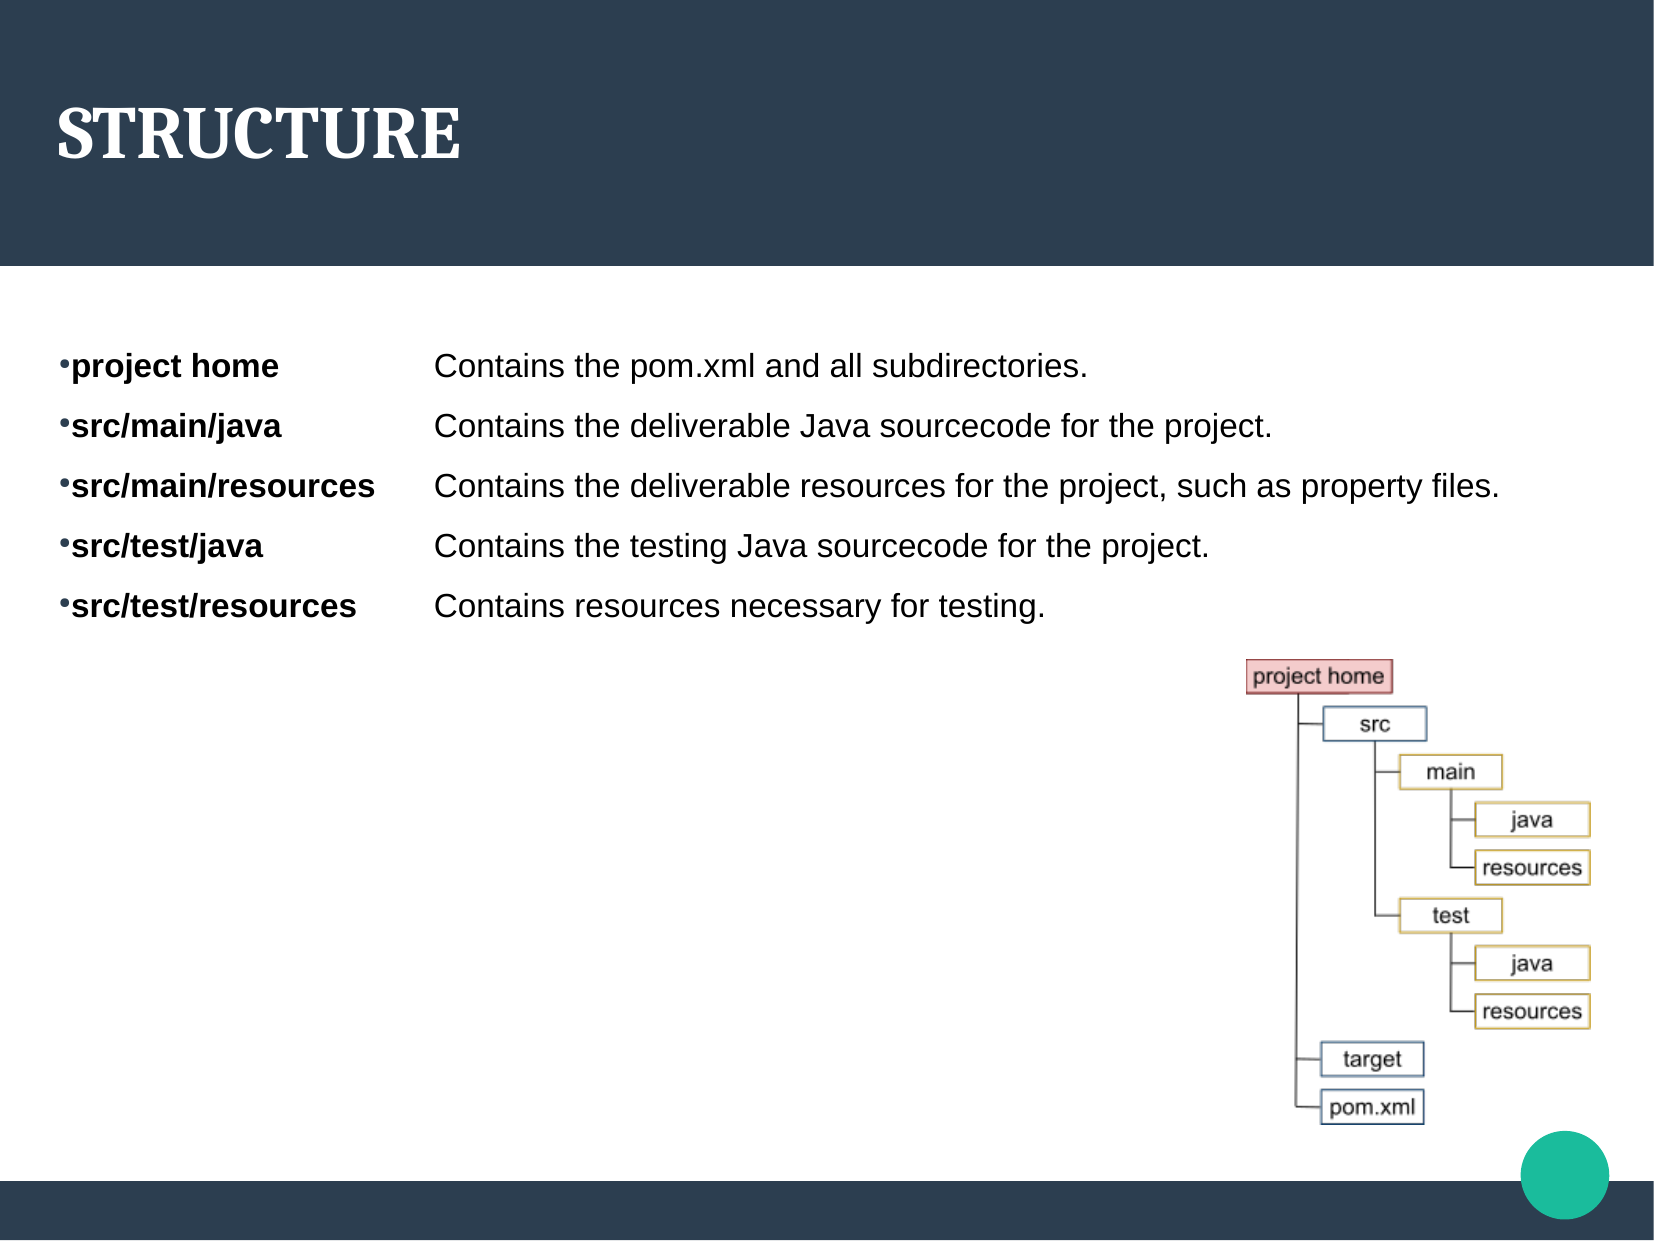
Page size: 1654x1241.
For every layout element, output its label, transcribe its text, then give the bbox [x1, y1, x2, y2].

picture [1246, 659, 1591, 1126]
list project home Contains the pom.xml and all subdirectories. src/main/java Contains the deliverable Java sourcecode for the project. src/main/resources Contains the deliverable resources for the project, such as property files. src/test/java Contains the testing Java sourcecode for the project. src/test/resources Contains resources necessary for testing. [59, 324, 1595, 1152]
title STRUCTURE [59, 49, 1595, 207]
